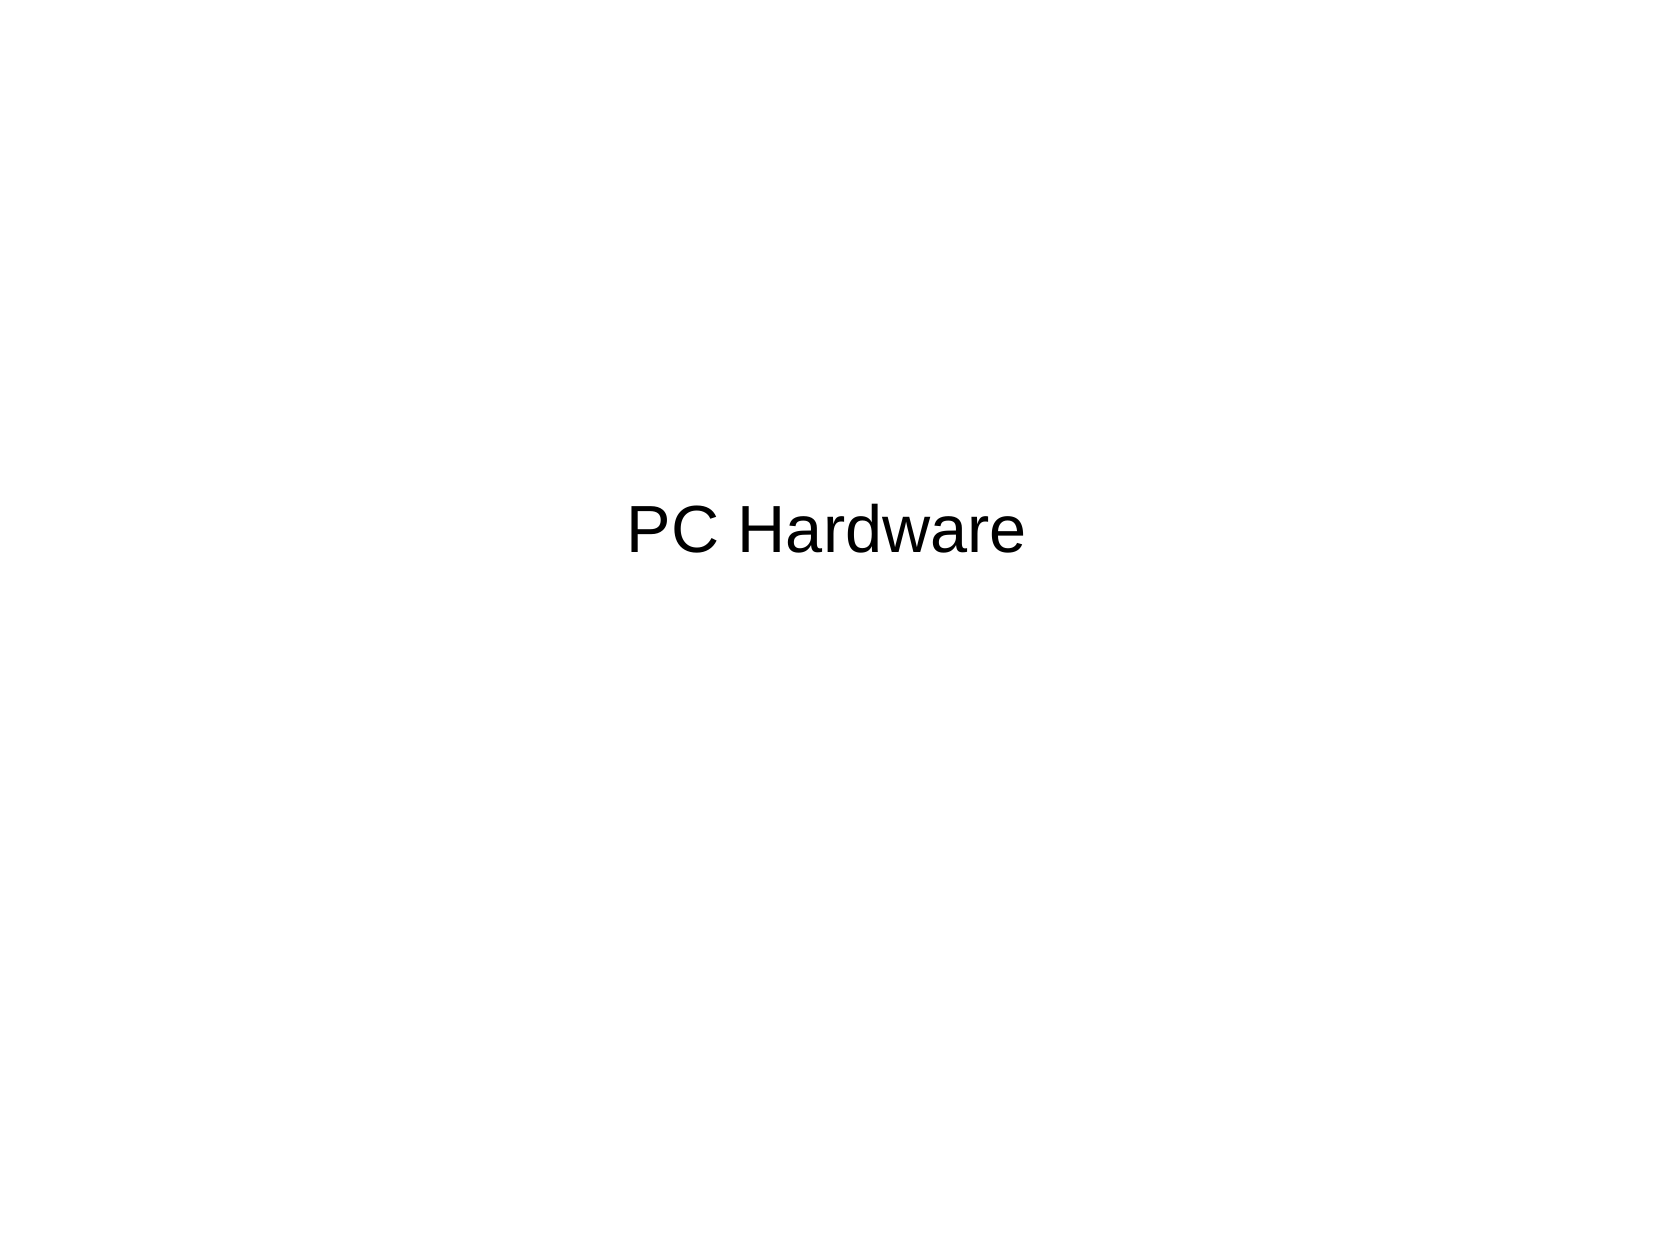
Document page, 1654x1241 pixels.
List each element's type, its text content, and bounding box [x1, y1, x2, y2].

subtitle PC Hardware [82, 49, 1571, 1010]
